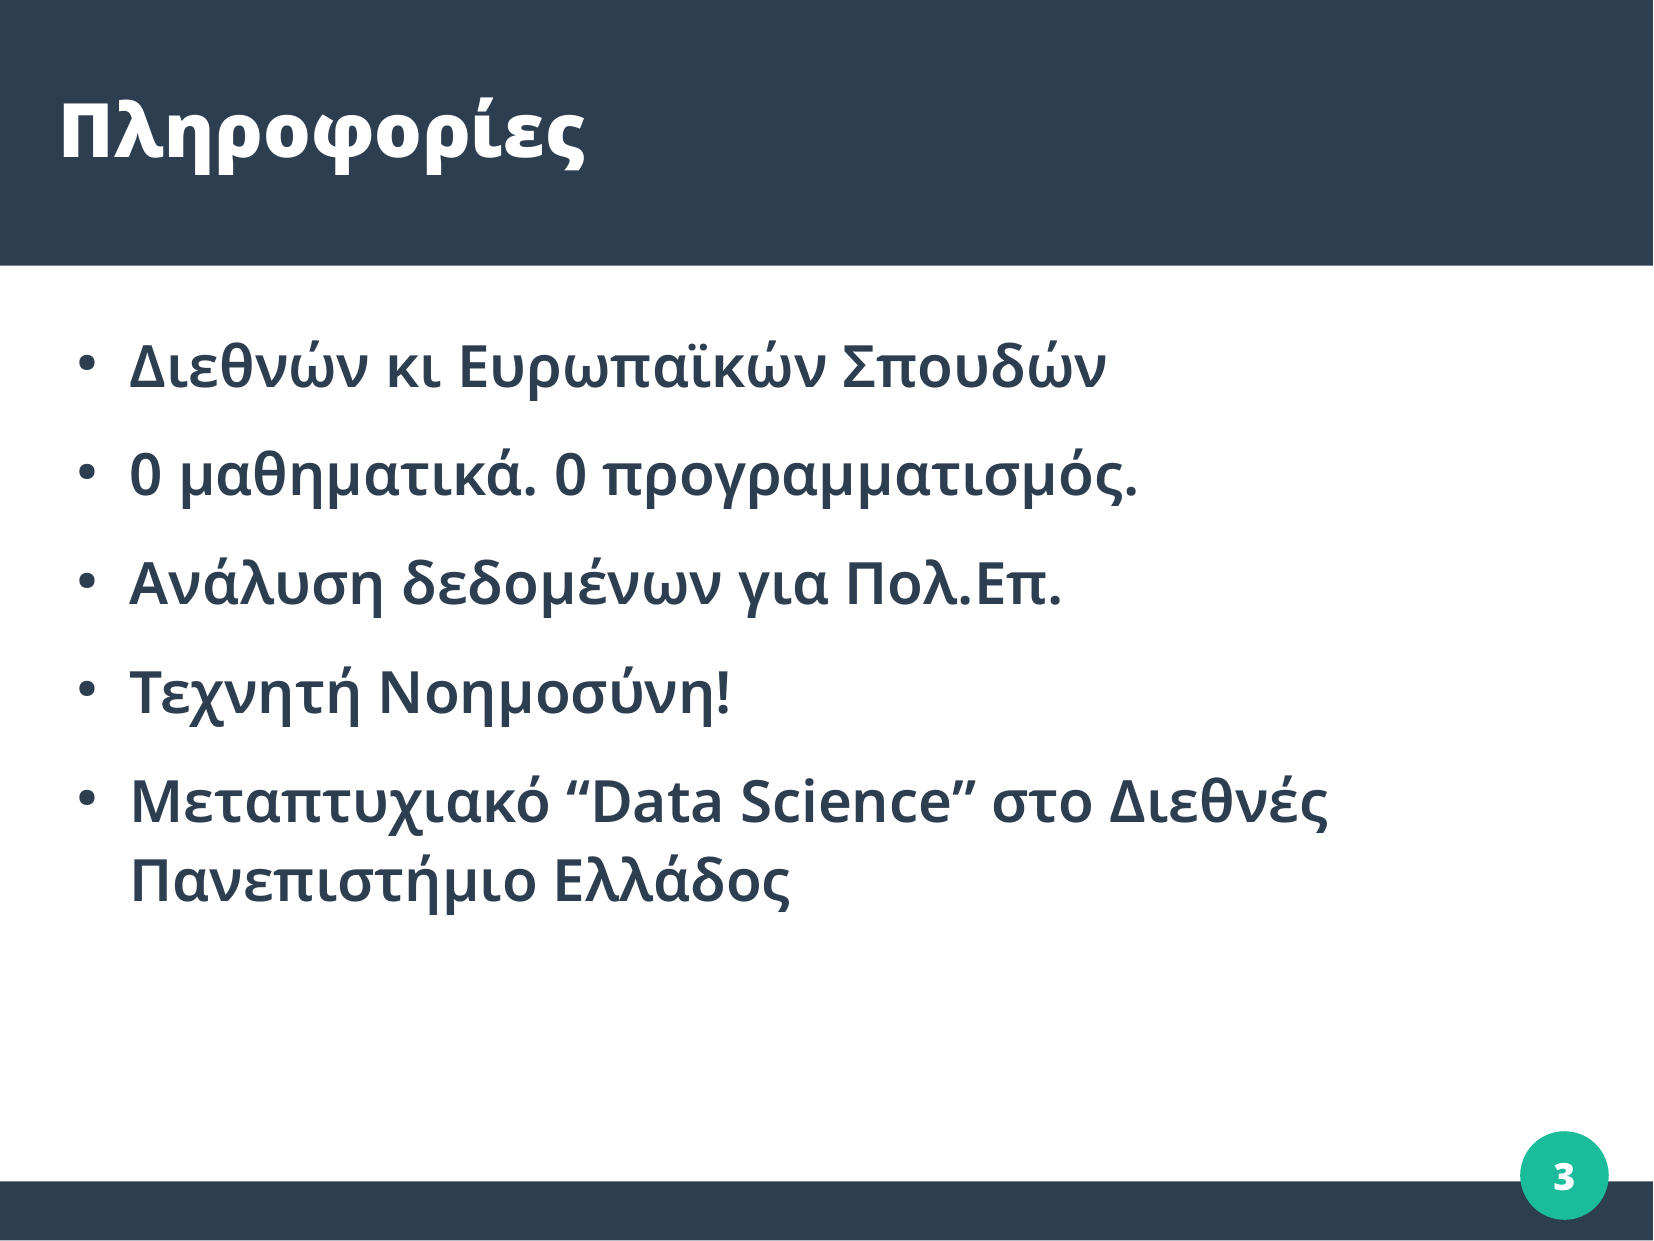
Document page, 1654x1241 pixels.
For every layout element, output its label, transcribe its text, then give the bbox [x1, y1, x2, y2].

title Πληροφορίες [58, 49, 1594, 207]
list Διεθνών κι Ευρωπαϊκών Σπουδών 0 μαθηματικά. 0 προγραμματισμός. Ανάλυση δεδομένων για Πολ.Επ. Τεχνητή Νοημοσύνη! Μεταπτυχιακό “Data Science” στο Διεθνές Πανεπιστήμιο Ελλάδος [58, 324, 1594, 1152]
